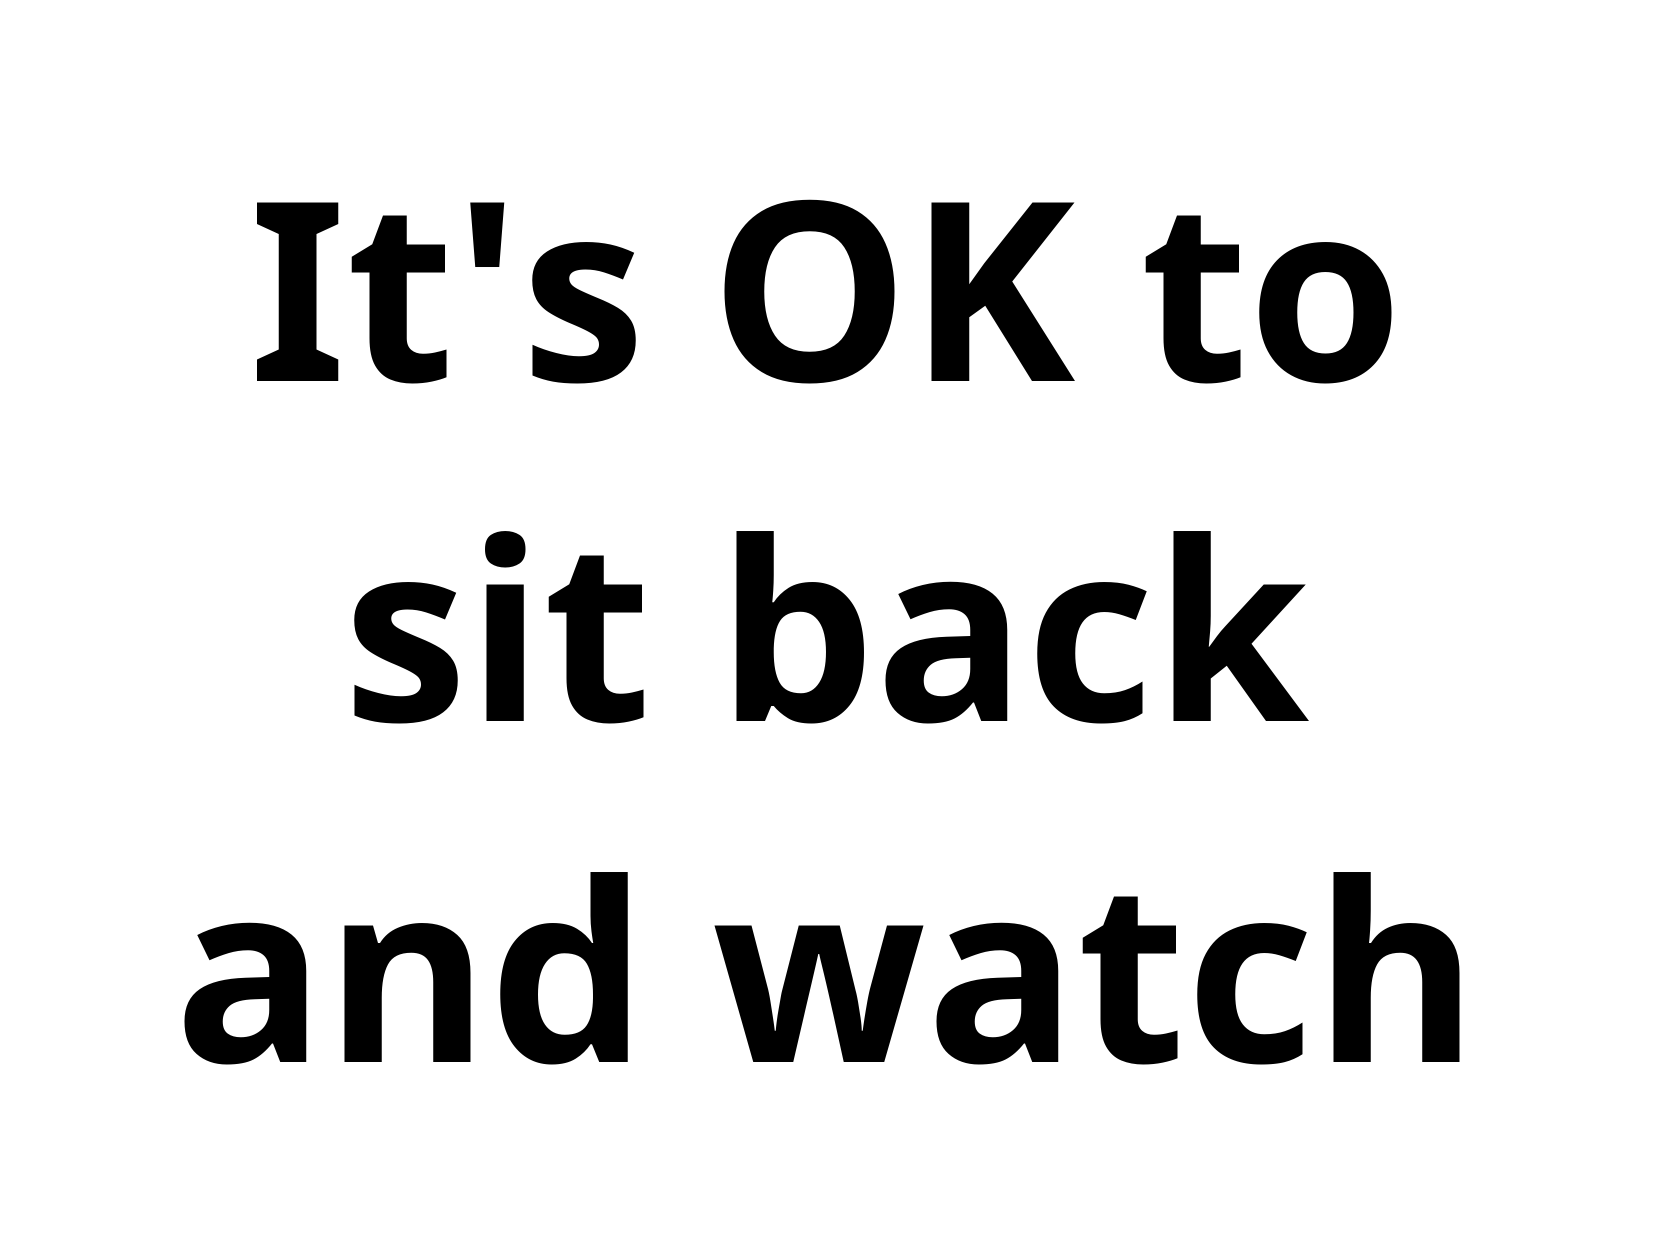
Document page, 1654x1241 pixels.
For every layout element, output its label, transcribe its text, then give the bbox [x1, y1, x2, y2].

title It's OK to sit back and watch [82, 49, 1571, 1201]
